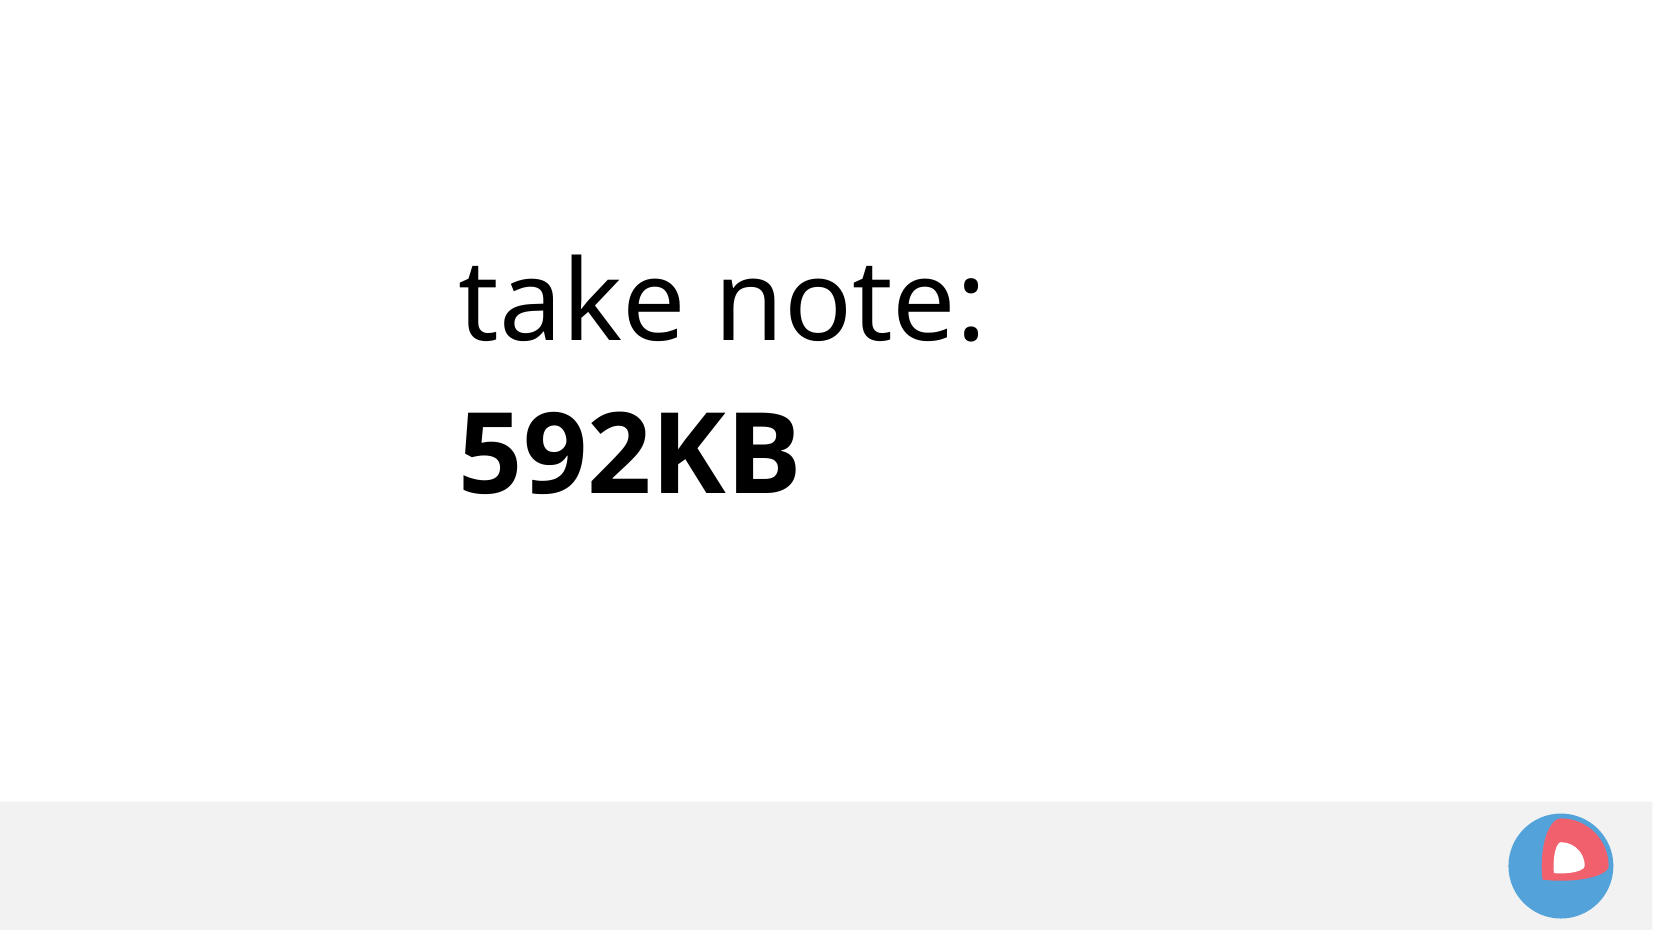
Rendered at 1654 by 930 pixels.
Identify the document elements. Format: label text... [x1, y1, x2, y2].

text_box take note: 592KB [444, 212, 943, 511]
